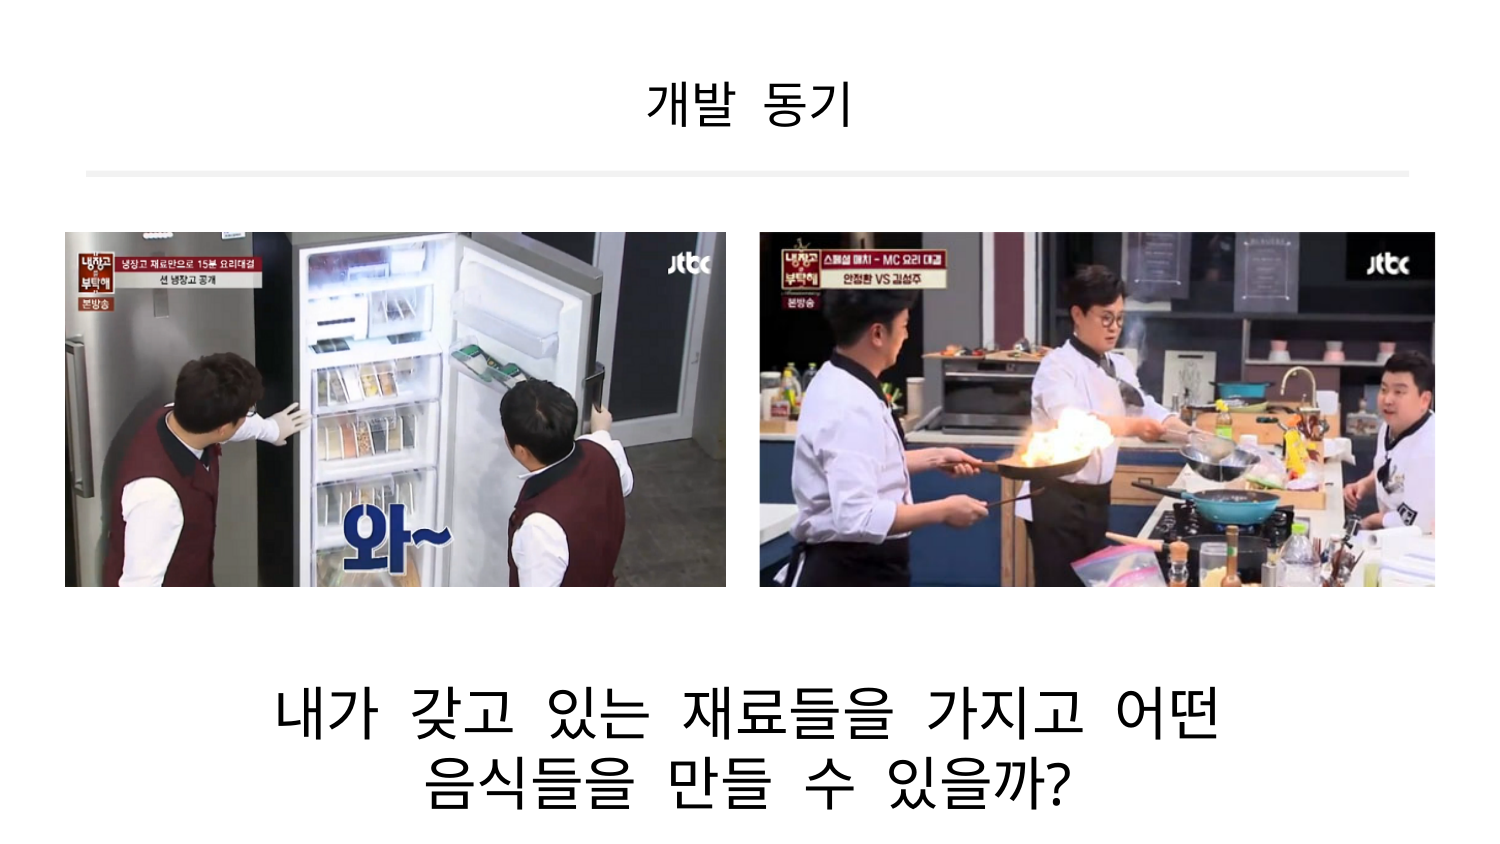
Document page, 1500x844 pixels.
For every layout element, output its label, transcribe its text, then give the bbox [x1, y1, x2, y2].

picture [65, 232, 726, 587]
text_box 내가 갖고 있는 재료들을 가지고 어떤 음식들을 만들 수 있을까? [240, 669, 1255, 825]
title 개발 동기 [75, 33, 1425, 174]
picture [759, 232, 1436, 587]
